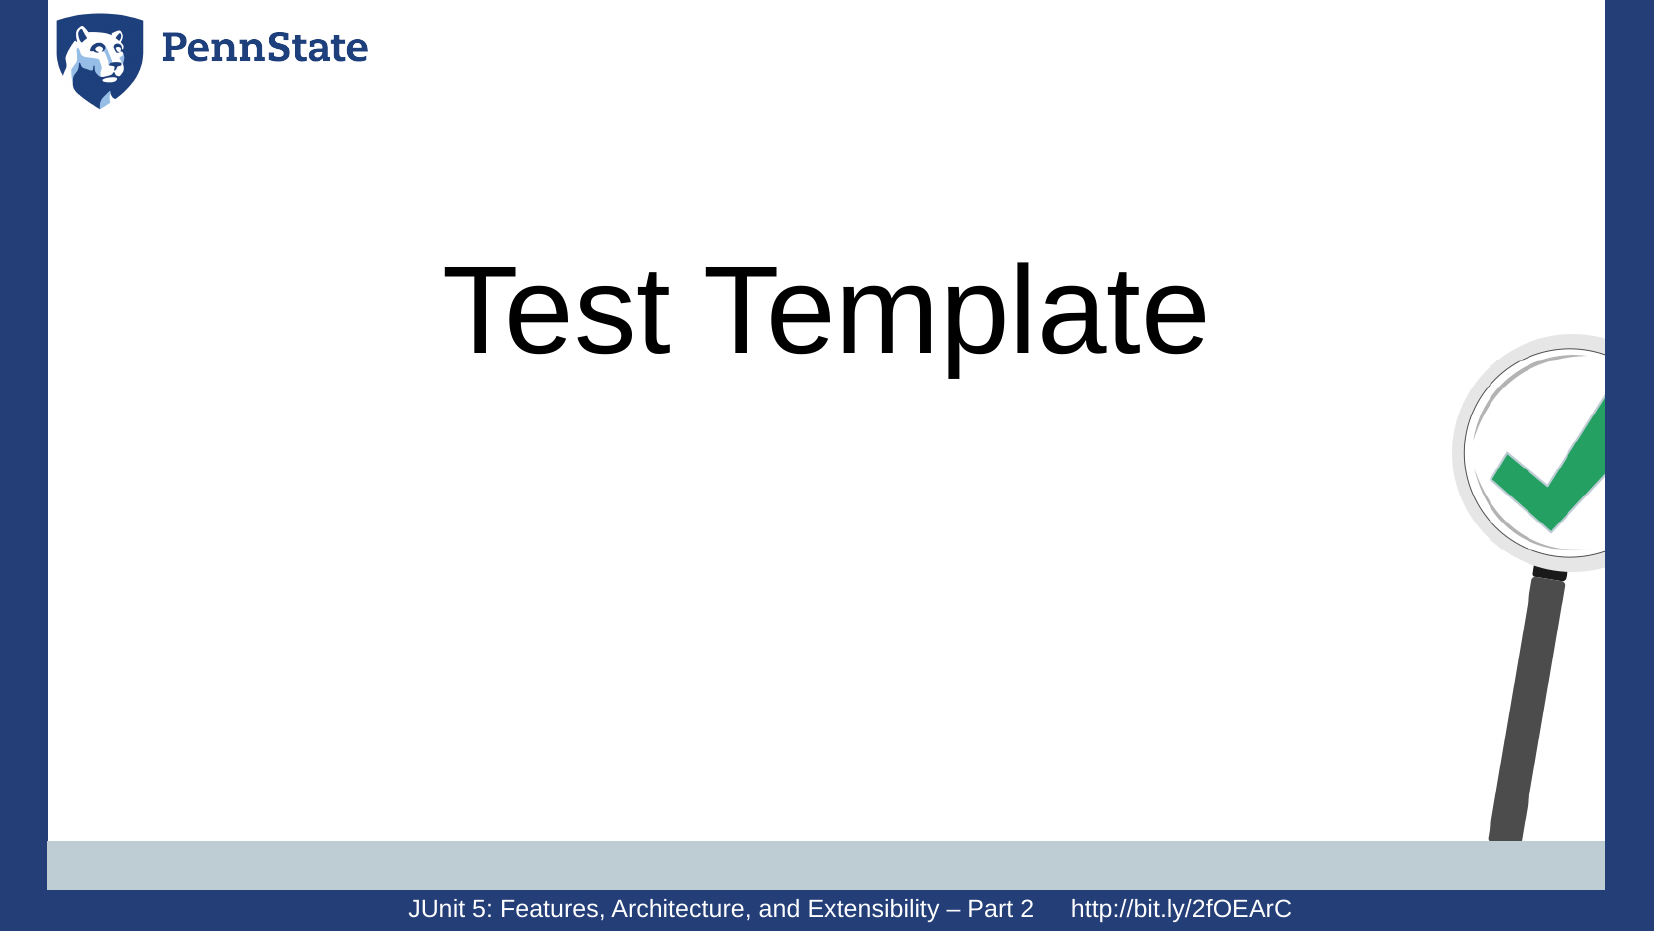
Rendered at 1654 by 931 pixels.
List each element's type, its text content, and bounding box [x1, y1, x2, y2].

list Test Template [261, 240, 1393, 436]
picture [48, 0, 411, 152]
picture [1452, 334, 1605, 841]
